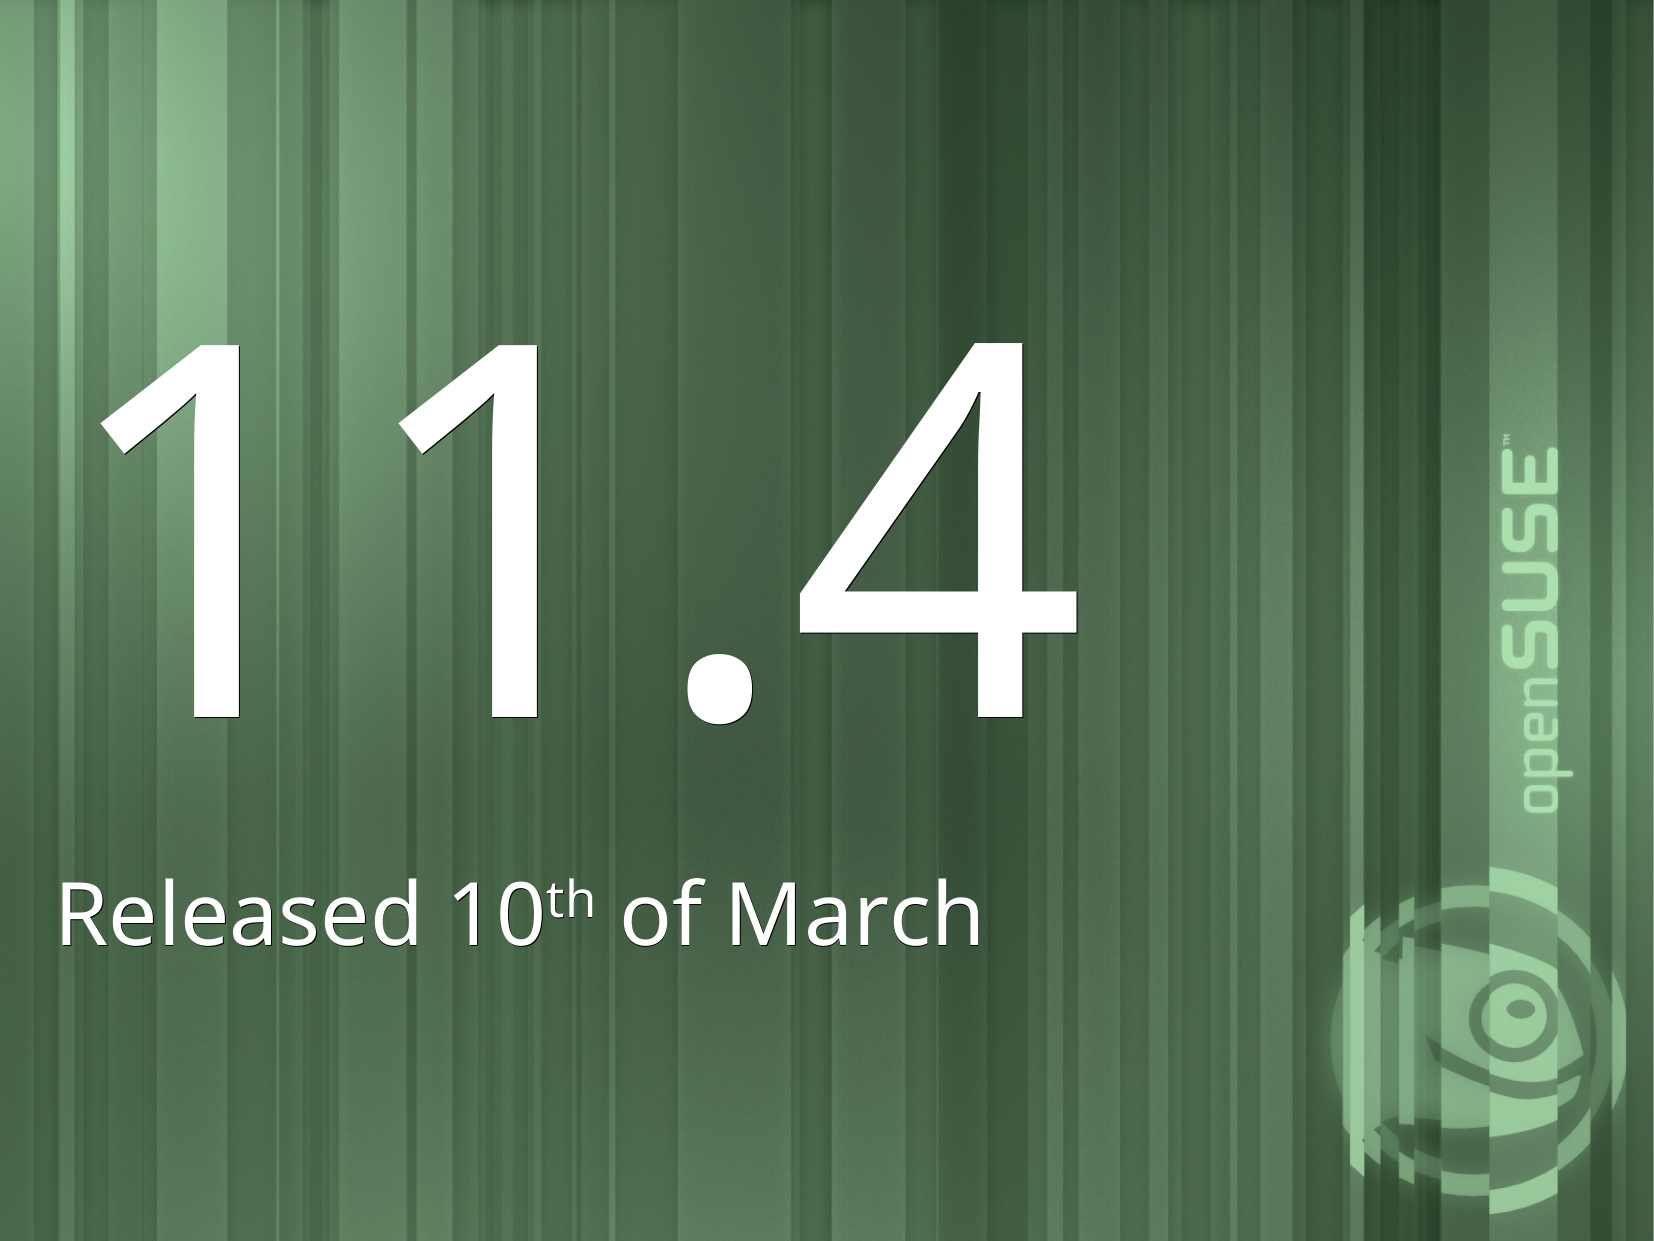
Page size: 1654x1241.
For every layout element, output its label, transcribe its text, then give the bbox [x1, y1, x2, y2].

picture [0, 0, 1654, 1241]
text_box 11.4 Released 10th of March [54, 87, 1275, 1054]
